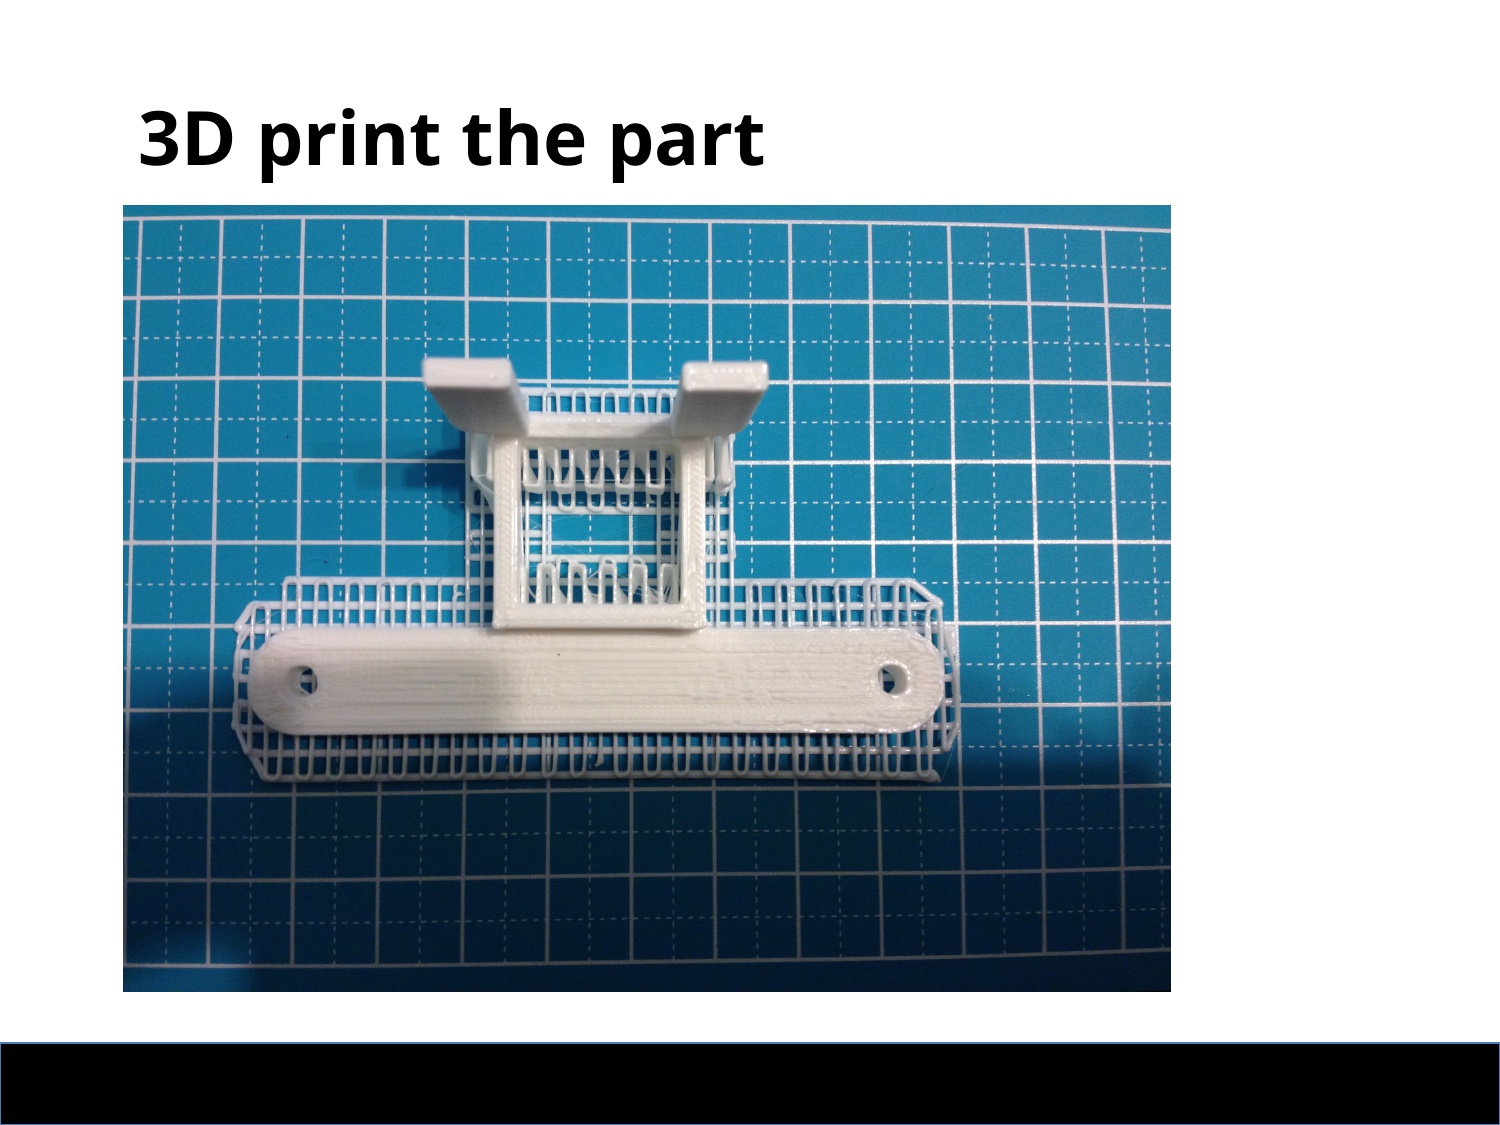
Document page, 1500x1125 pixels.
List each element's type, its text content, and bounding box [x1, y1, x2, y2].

picture [123, 205, 1171, 992]
title 3D print the part [123, 82, 1383, 174]
